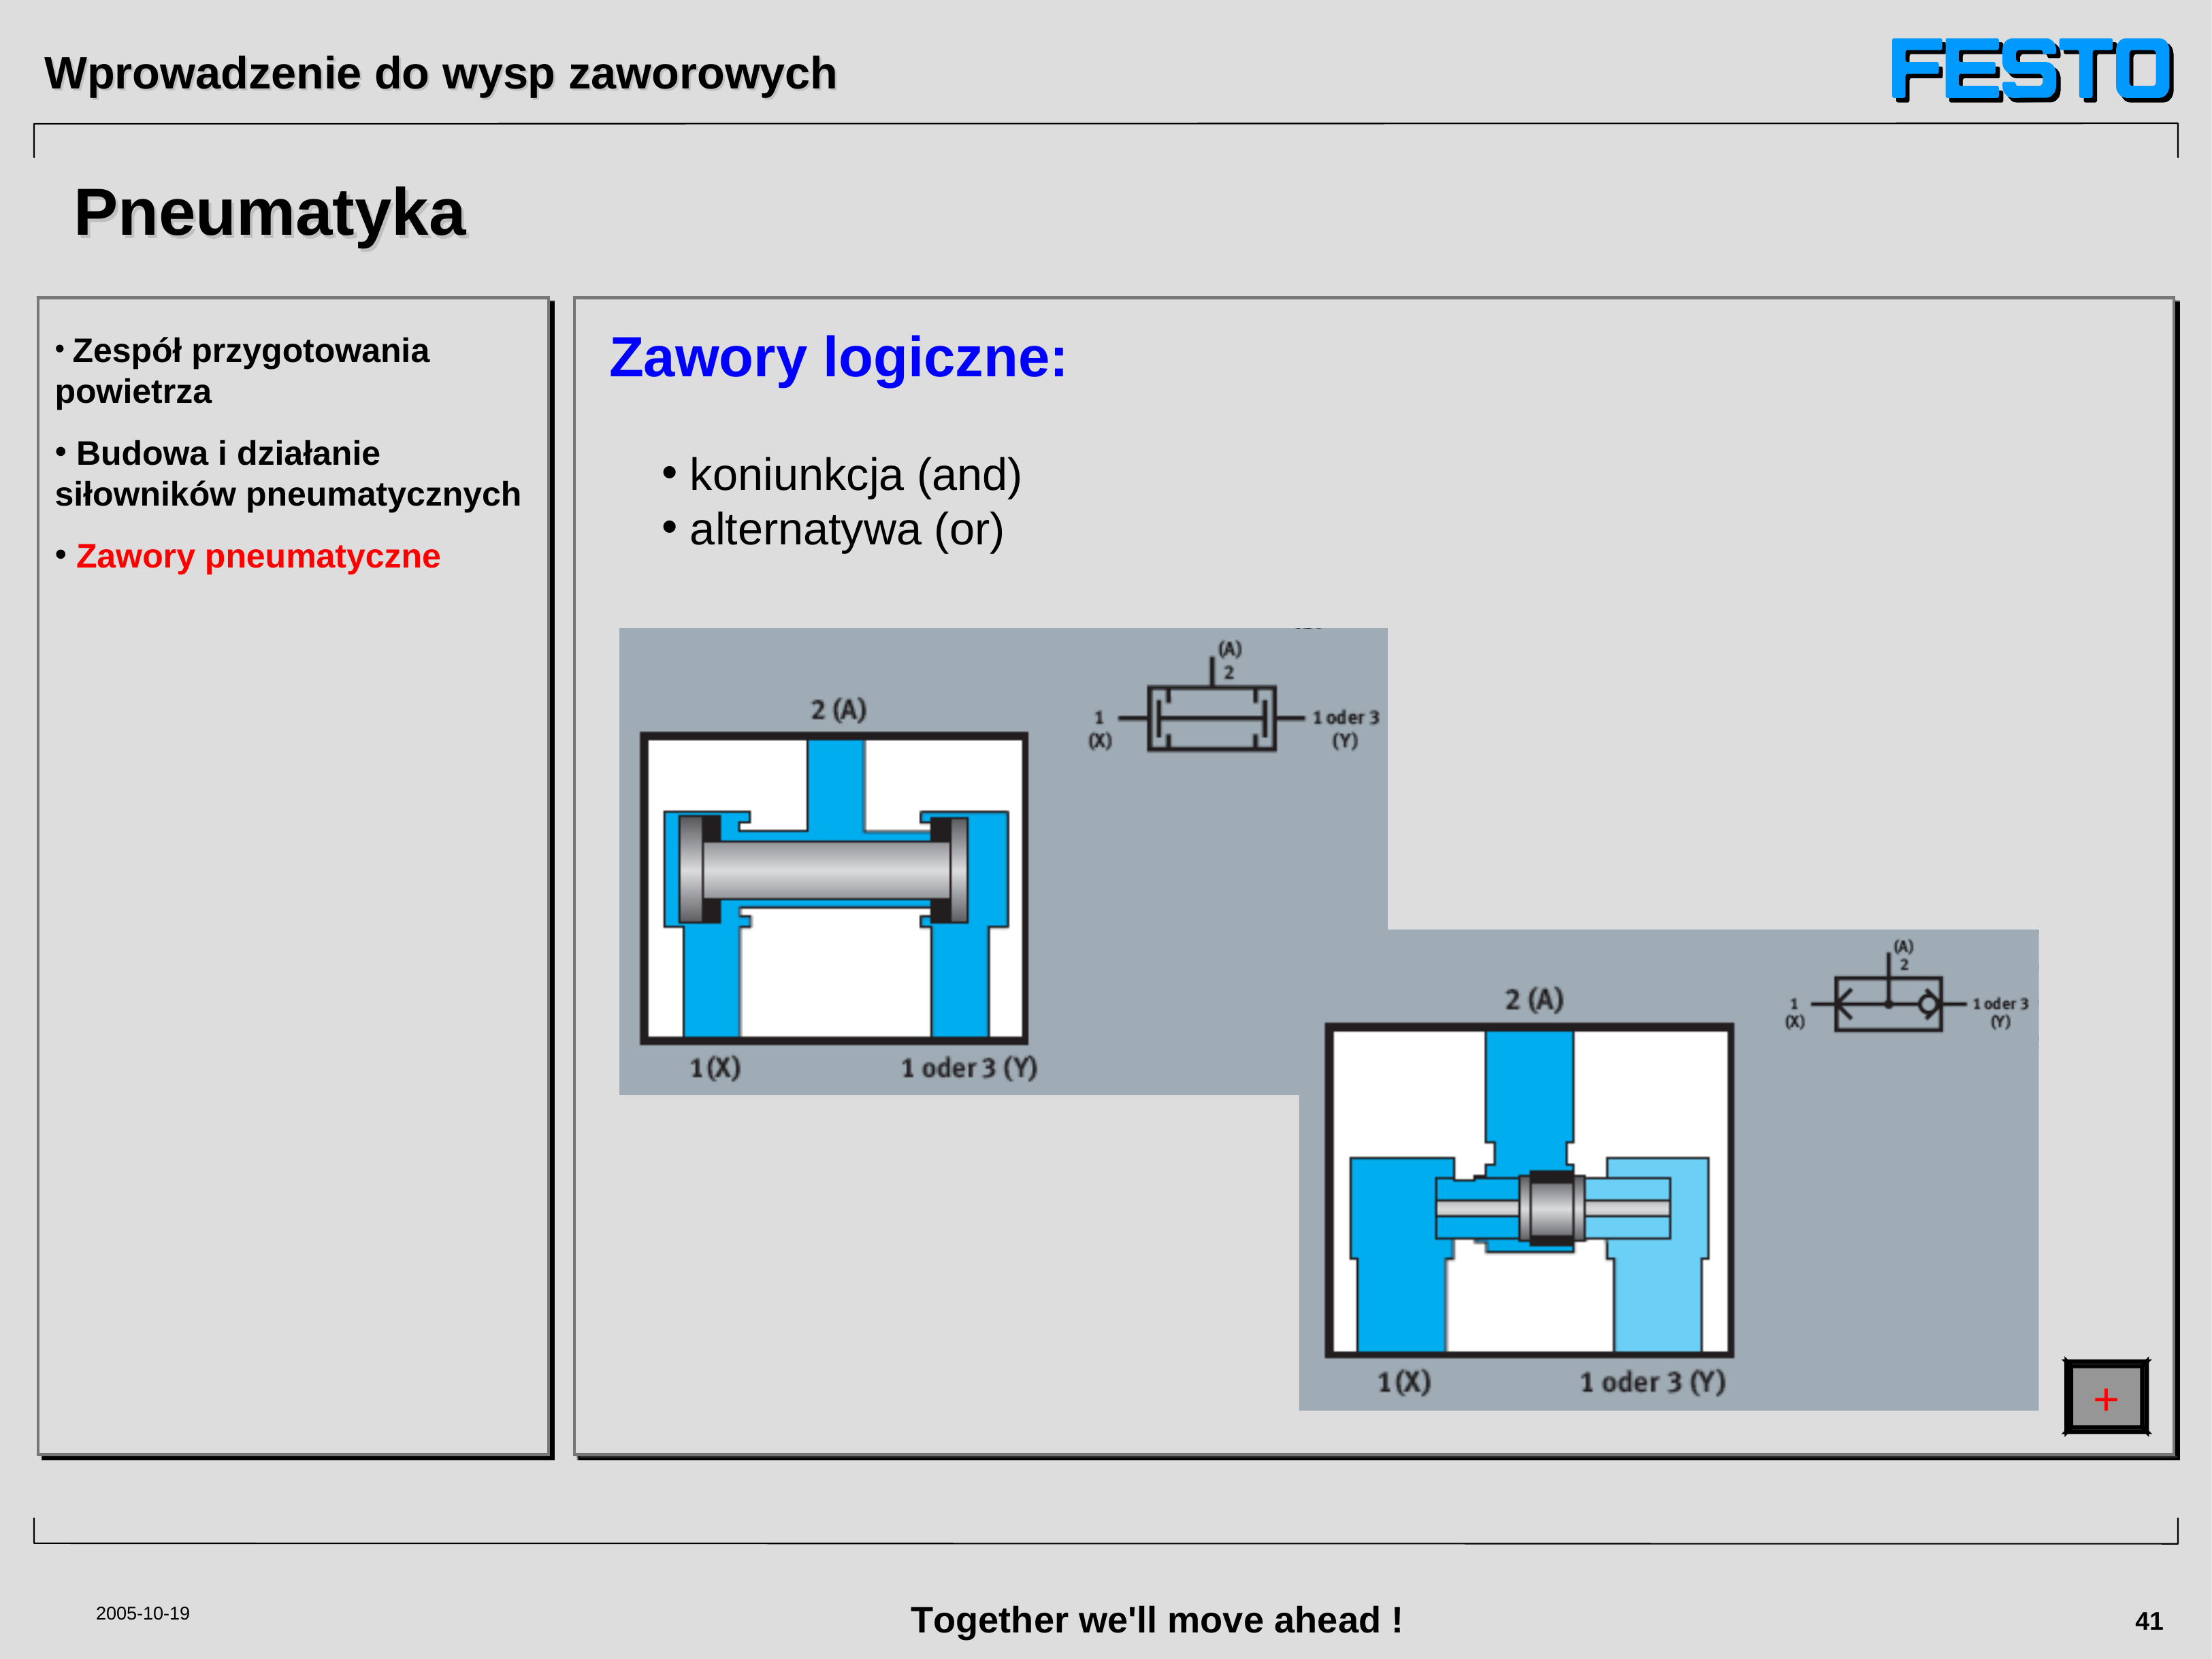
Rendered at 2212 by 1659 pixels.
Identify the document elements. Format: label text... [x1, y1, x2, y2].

text_box + [2072, 1366, 2142, 1427]
text_box Together we'll move ahead ! [807, 1592, 1508, 1644]
picture [619, 628, 2039, 1411]
text_box 2005-10-19 [74, 1592, 387, 1633]
title Pneumatyka [51, 142, 1895, 260]
text_box Zespół przygotowania powietrza Budowa i działanie siłowników pneumatycznych Zawory pneumatyczne [44, 323, 536, 642]
text_box Zawory logiczne: [599, 314, 1681, 394]
text_box <number> [2057, 1592, 2186, 1648]
text_box koniunkcja (and) alternatywa (or) [651, 439, 1154, 614]
